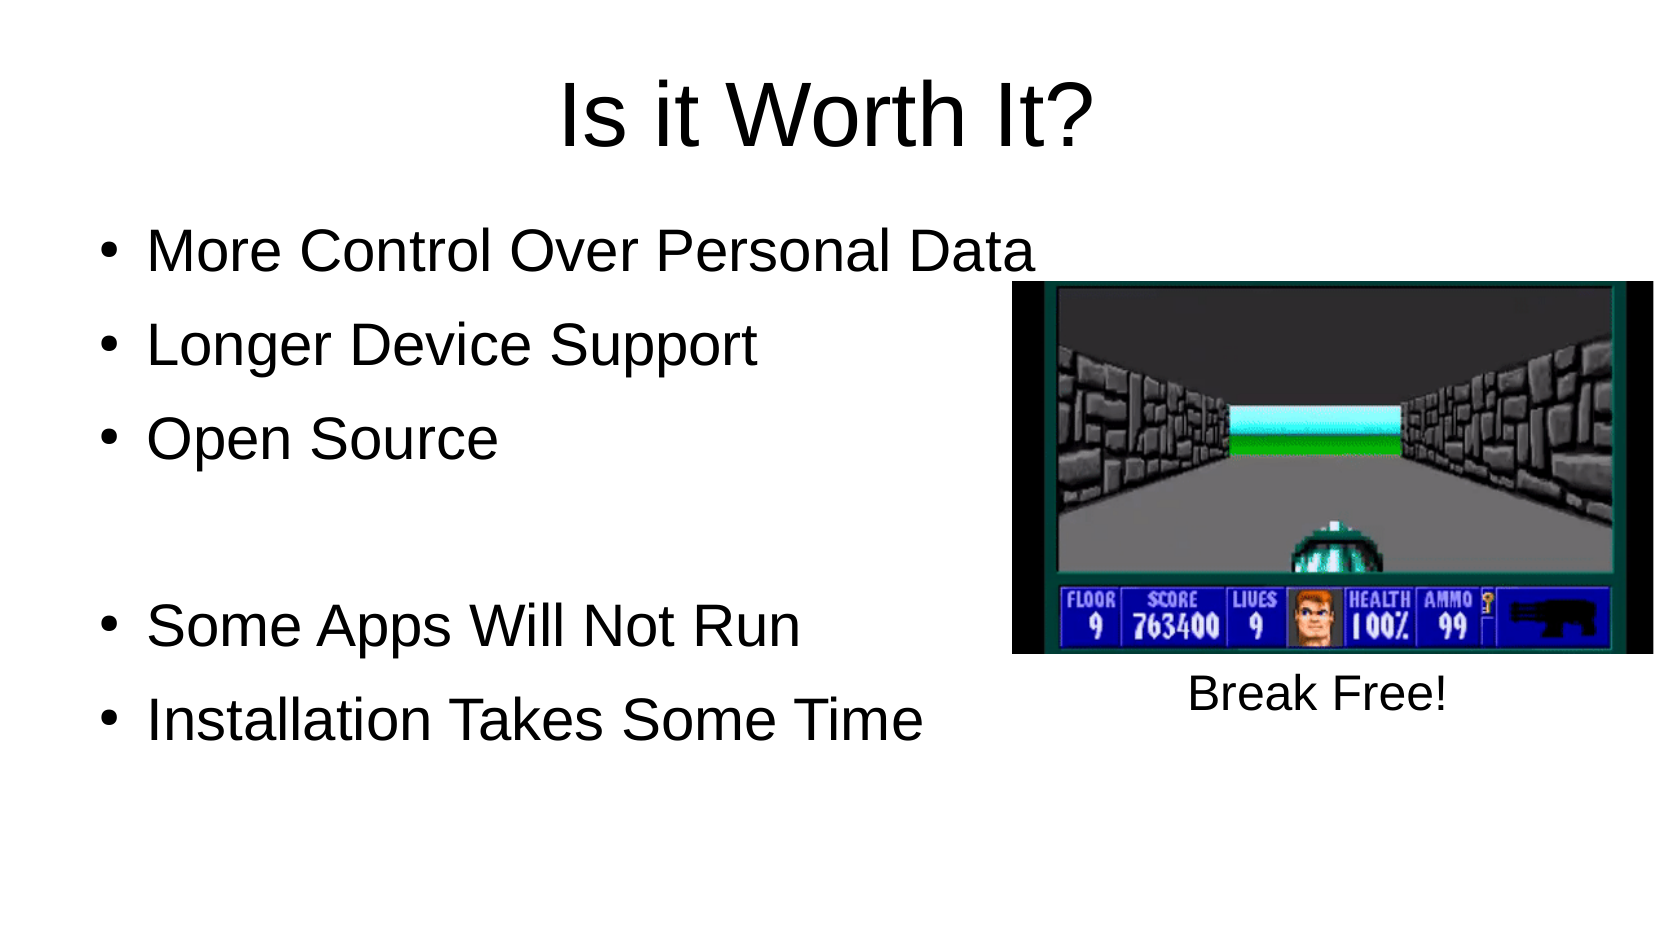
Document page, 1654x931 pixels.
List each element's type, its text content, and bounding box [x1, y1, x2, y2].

list More Control Over Personal Data Longer Device Support Open Source Some Apps Will Not Run Installation Takes Some Time [82, 217, 1571, 758]
text_box Break Free! [1172, 657, 1464, 720]
picture [1012, 281, 1654, 655]
title Is it Worth It? [82, 37, 1571, 193]
